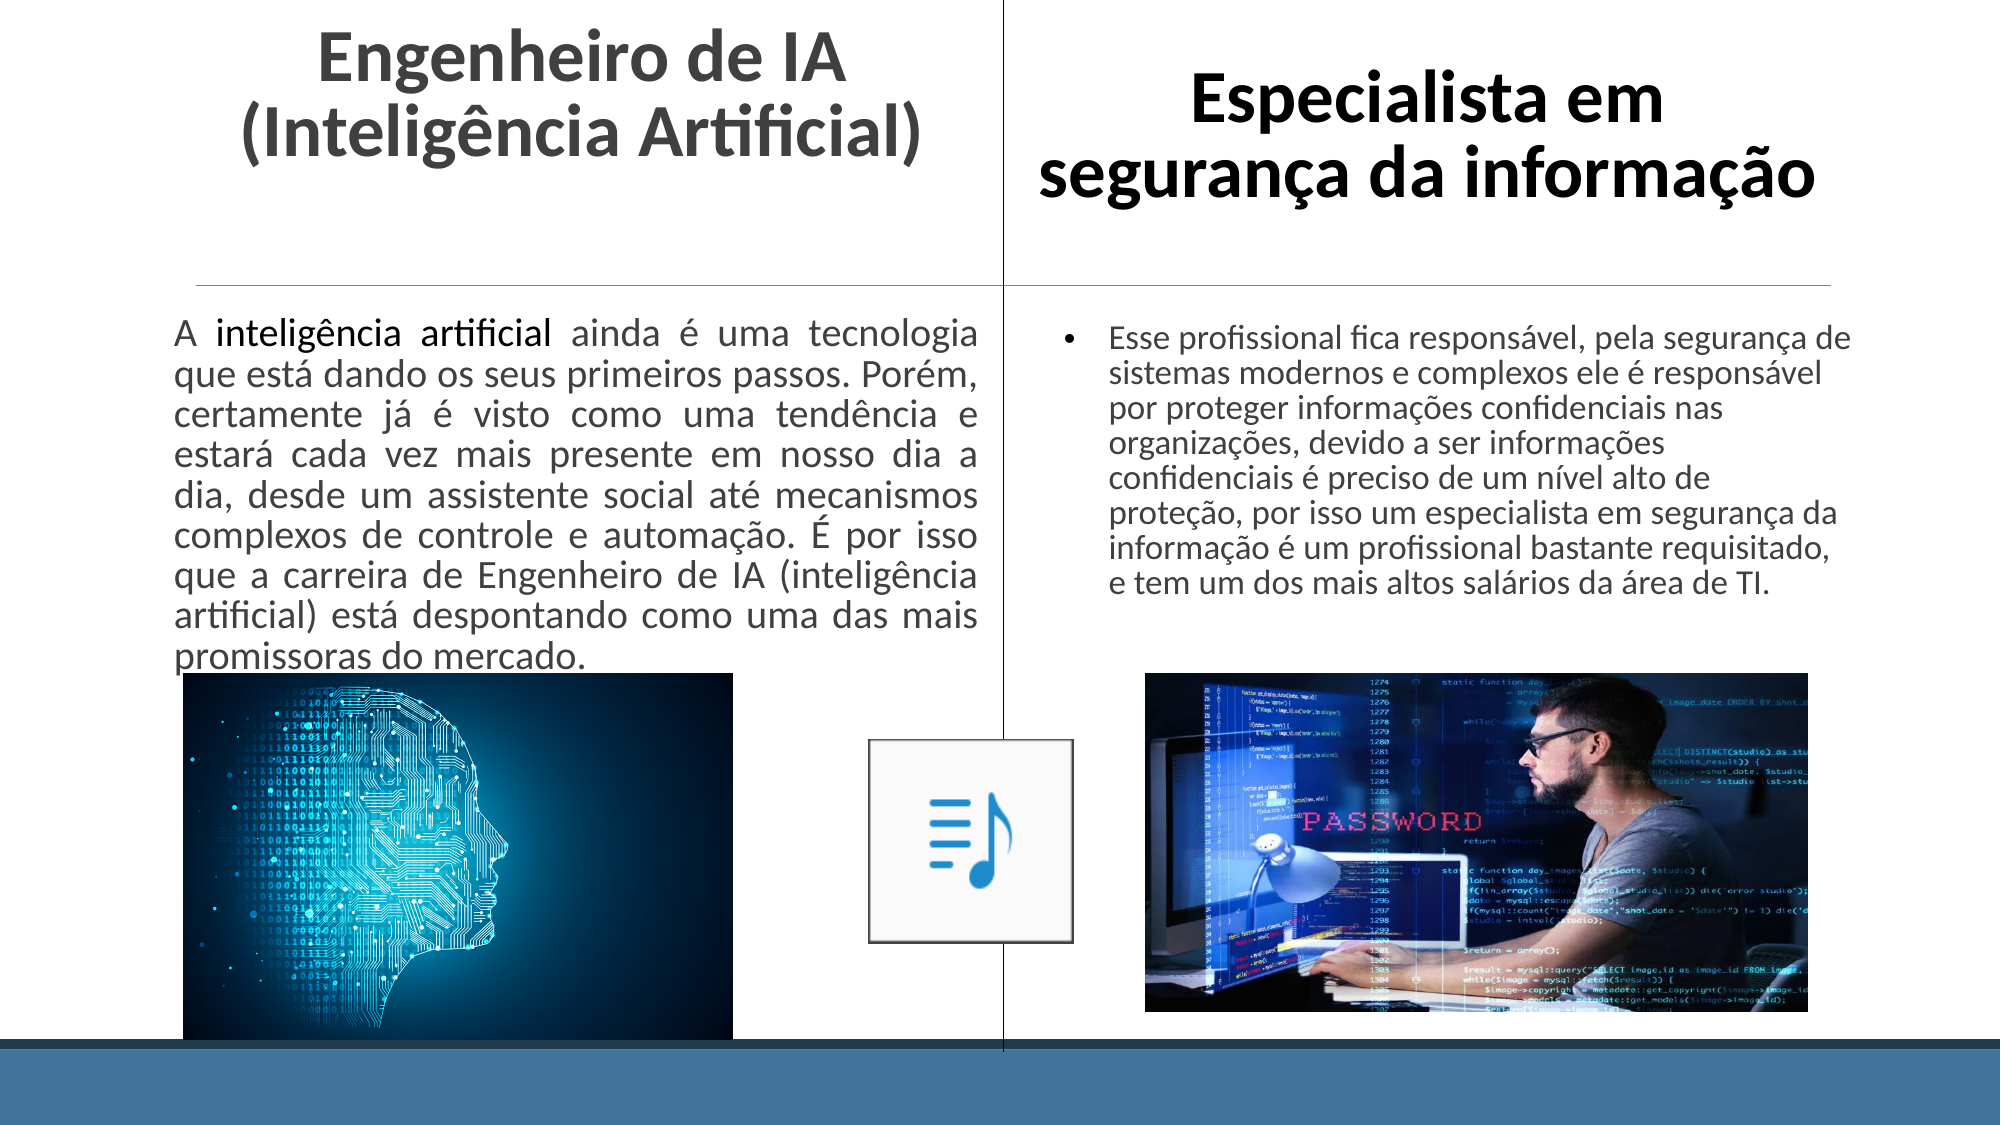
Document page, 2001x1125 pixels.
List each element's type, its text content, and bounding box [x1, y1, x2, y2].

text_box Especialista em segurança da informação [1025, 0, 1831, 299]
text_box [867, 737, 1075, 945]
picture [1145, 673, 1808, 1012]
text_box Esse profissional fica responsável, pela segurança de sistemas modernos e complexos ele é responsável por proteger informações confidenciais nas organizações, devido a ser informações confidenciais é preciso de um nível alto de proteção, por isso um especialista em segurança da informação é um profissional bastante requisitado, e tem um dos mais altos salários da área de TI. [1049, 322, 1855, 638]
picture [183, 673, 733, 1040]
text_box A inteligência artificial ainda é uma tecnologia que está dando os seus primeiros passos. Porém, certamente já é visto como uma tendência e estará cada vez mais presente em nosso dia a dia, desde um assistente social até mecanismos complexos de controle e automação. É por isso que a carreira de Engenheiro de IA (inteligência artificial) está despontando como uma das mais promissoras do mercado. [174, 316, 980, 685]
text_box Engenheiro de IA (Inteligência Artificial) [179, 25, 986, 340]
